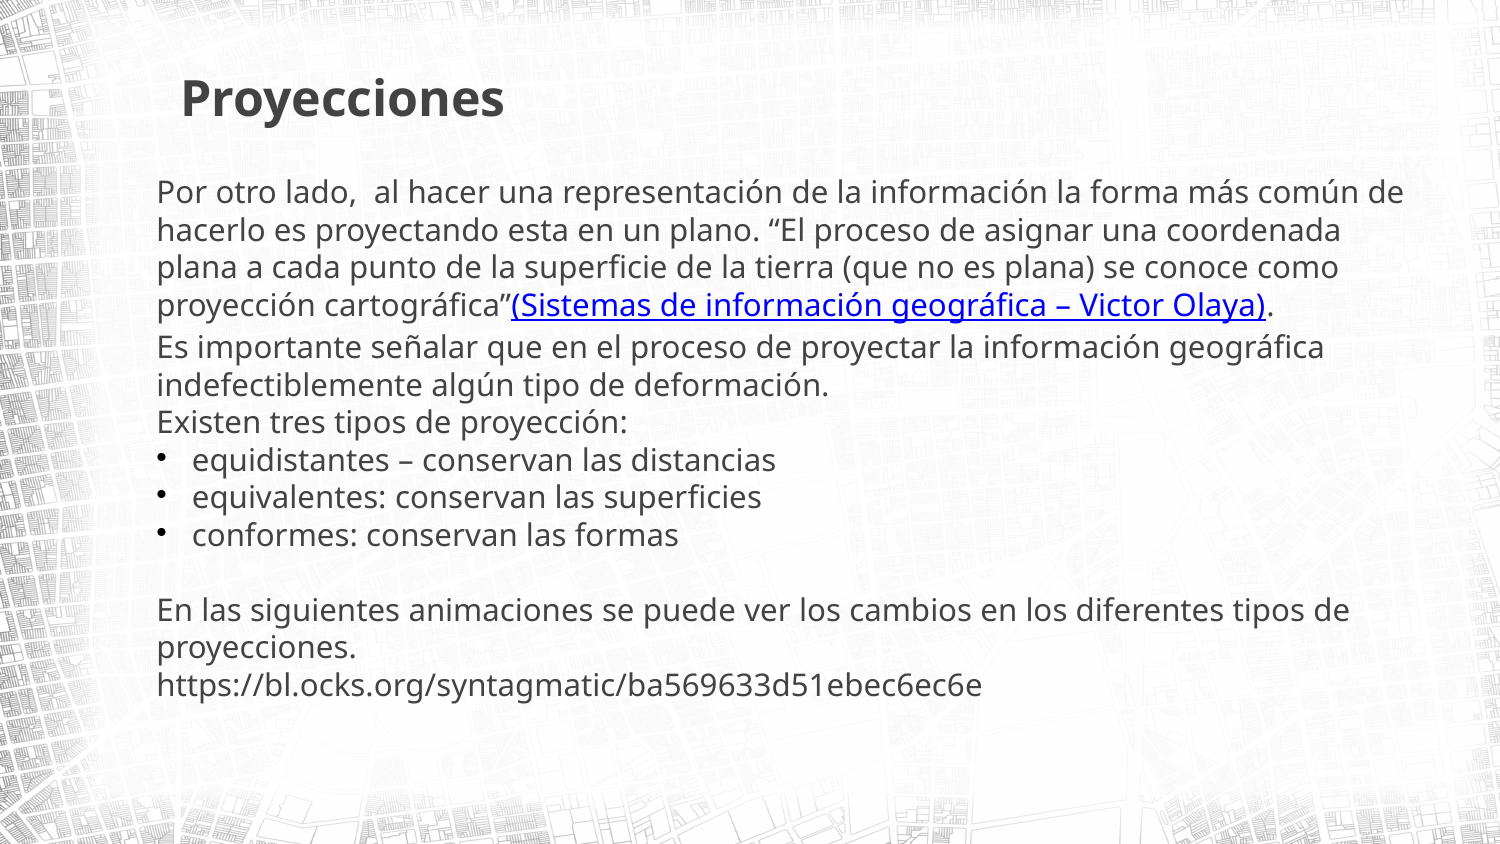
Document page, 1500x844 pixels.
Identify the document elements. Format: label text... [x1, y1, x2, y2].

text_box Por otro lado, al hacer una representación de la información la forma más común de hacerlo es proyectando esta en un plano. “El proceso de asignar una coordenada plana a cada punto de la superficie de la tierra (que no es plana) se conoce como proyección cartográfica”(Sistemas de información geográfica – Victor Olaya). Es importante señalar que en el proceso de proyectar la información geográfica indefectiblemente algún tipo de deformación. Existen tres tipos de proyección: equidistantes – conservan las distancias equivalentes: conservan las superficies conformes: conservan las formas En las siguientes animaciones se puede ver los cambios en los diferentes tipos de proyecciones. https://bl.ocks.org/syntagmatic/ba569633d51ebec6ec6e [141, 165, 1430, 792]
picture [0, 0, 1500, 844]
text_box Proyecciones [165, 58, 815, 194]
